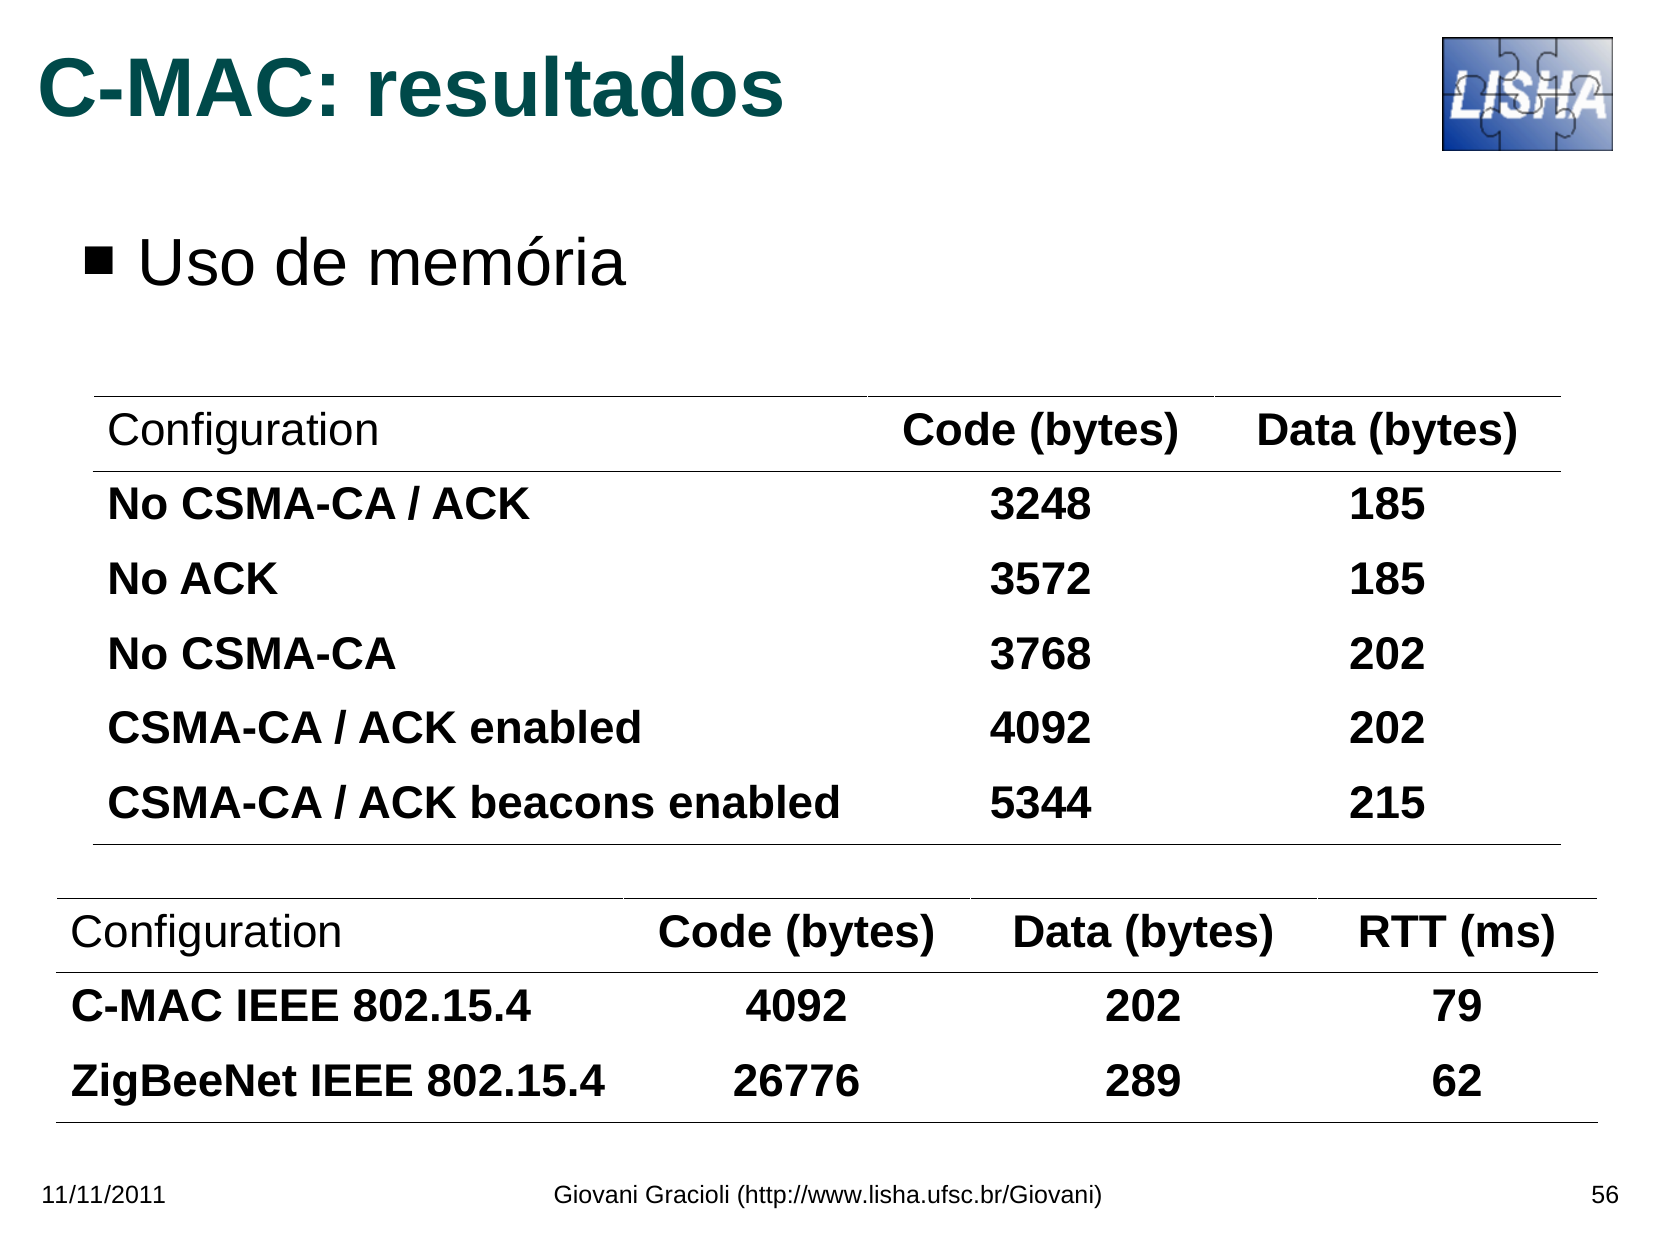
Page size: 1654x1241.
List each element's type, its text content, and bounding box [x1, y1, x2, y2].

table_header Code (bytes) [868, 397, 1214, 471]
table_cell 202 [1215, 695, 1561, 769]
table_cell ZigBeeNet IEEE 802.15.4 [57, 1048, 623, 1122]
table_cell No CSMA-CA / ACK [94, 472, 867, 545]
table_cell 185 [1215, 546, 1561, 620]
table_cell 4092 [868, 695, 1214, 769]
list Uso de memória [37, 225, 1613, 1163]
picture [1442, 37, 1613, 151]
table_header Data (bytes) [1215, 397, 1561, 471]
table_cell 3768 [868, 621, 1214, 694]
table_cell 202 [971, 973, 1317, 1047]
table_cell 4092 [624, 973, 970, 1047]
table_header RTT (ms) [1318, 899, 1597, 972]
title C-MAC: resultados [37, 37, 1426, 151]
table_cell 215 [1215, 770, 1561, 844]
table_cell CSMA-CA / ACK enabled [94, 695, 867, 769]
table_header Configuration [57, 899, 623, 972]
table_header Configuration [94, 397, 867, 471]
table_header Data (bytes) [971, 899, 1317, 972]
table_cell 26776 [624, 1048, 970, 1122]
table_cell 62 [1318, 1048, 1597, 1122]
table_header Code (bytes) [624, 899, 970, 972]
table_cell 79 [1318, 973, 1597, 1047]
table_cell 3248 [868, 472, 1214, 545]
table_cell No ACK [94, 546, 867, 620]
table_cell 3572 [868, 546, 1214, 620]
table_cell 185 [1215, 472, 1561, 545]
table_cell 5344 [868, 770, 1214, 844]
table_cell 202 [1215, 621, 1561, 694]
table_cell 289 [971, 1048, 1317, 1122]
table_cell No CSMA-CA [94, 621, 867, 694]
table_cell CSMA-CA / ACK beacons enabled [94, 770, 867, 844]
table_cell C-MAC IEEE 802.15.4 [57, 973, 623, 1047]
